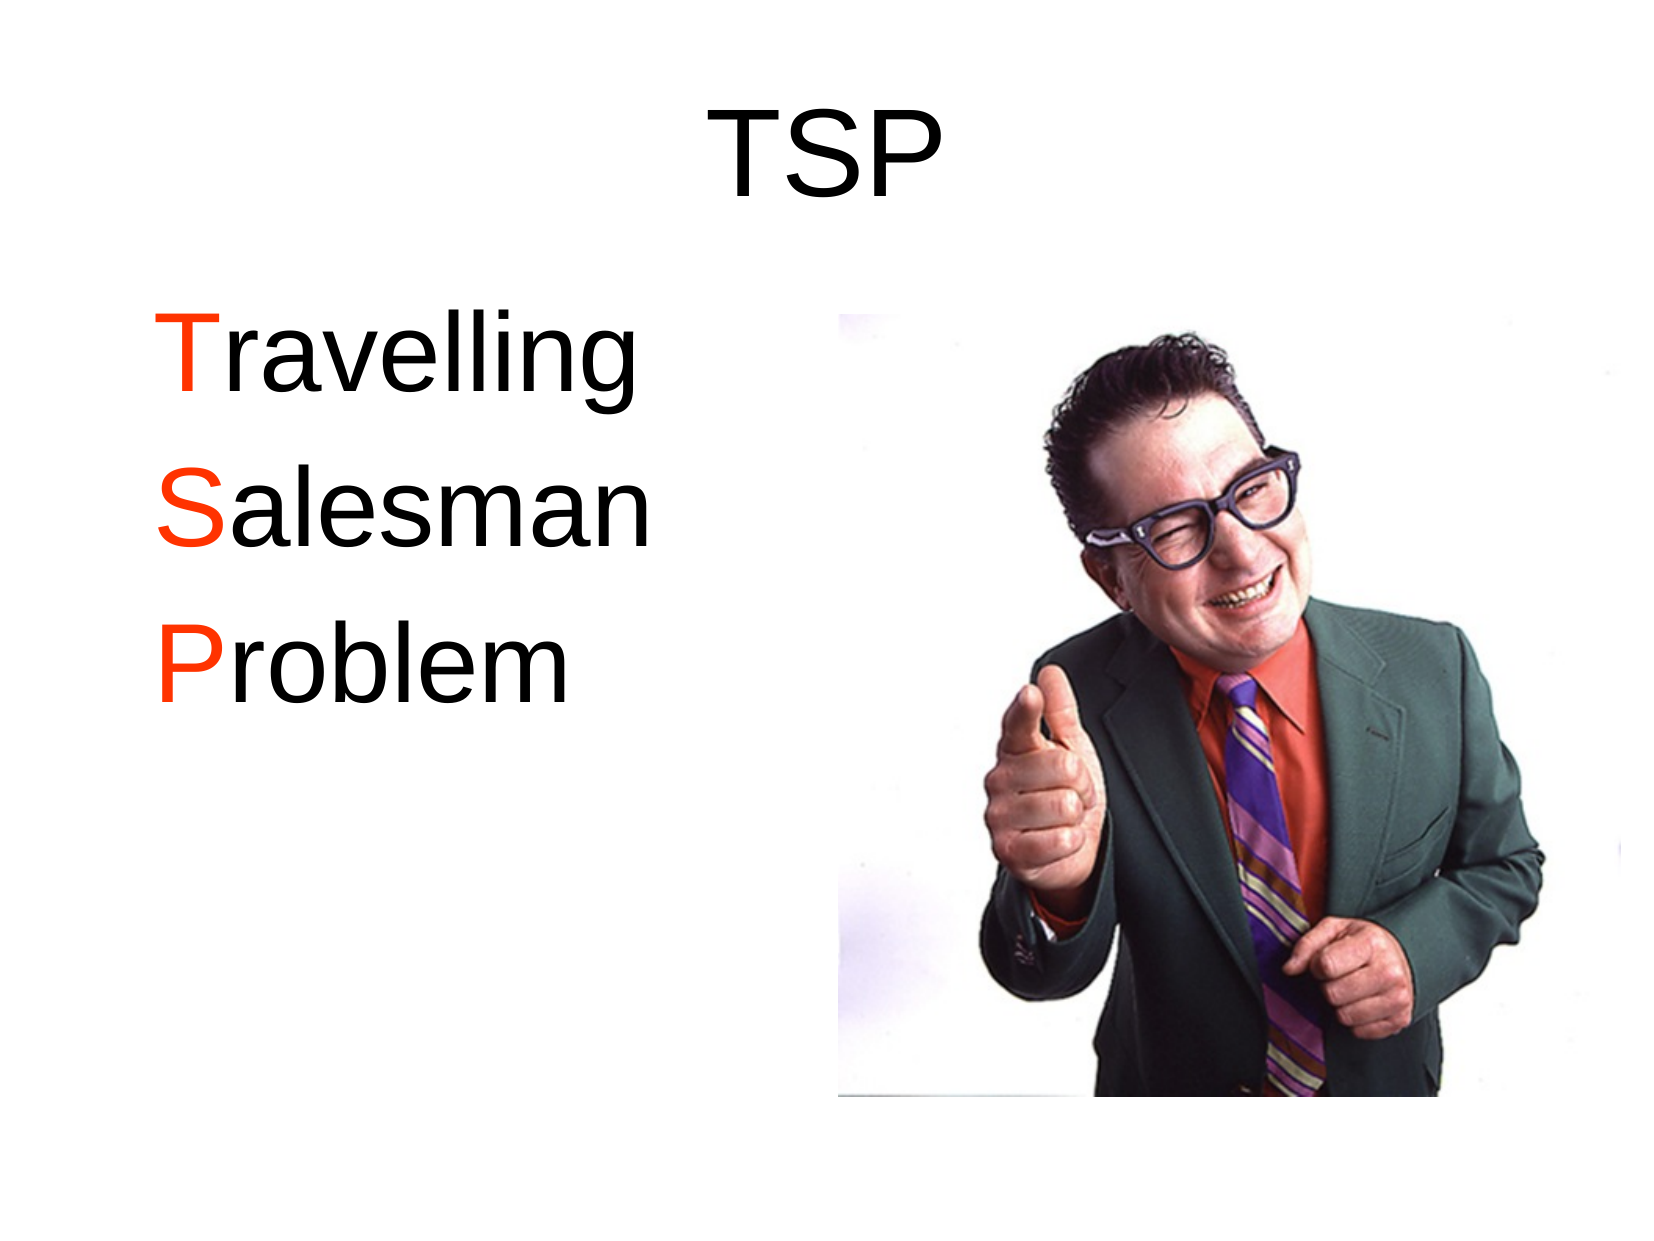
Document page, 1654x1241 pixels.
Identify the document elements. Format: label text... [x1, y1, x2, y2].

list Travelling Salesman Problem [82, 290, 1571, 1010]
title TSP [82, 49, 1571, 257]
picture [838, 314, 1621, 1097]
